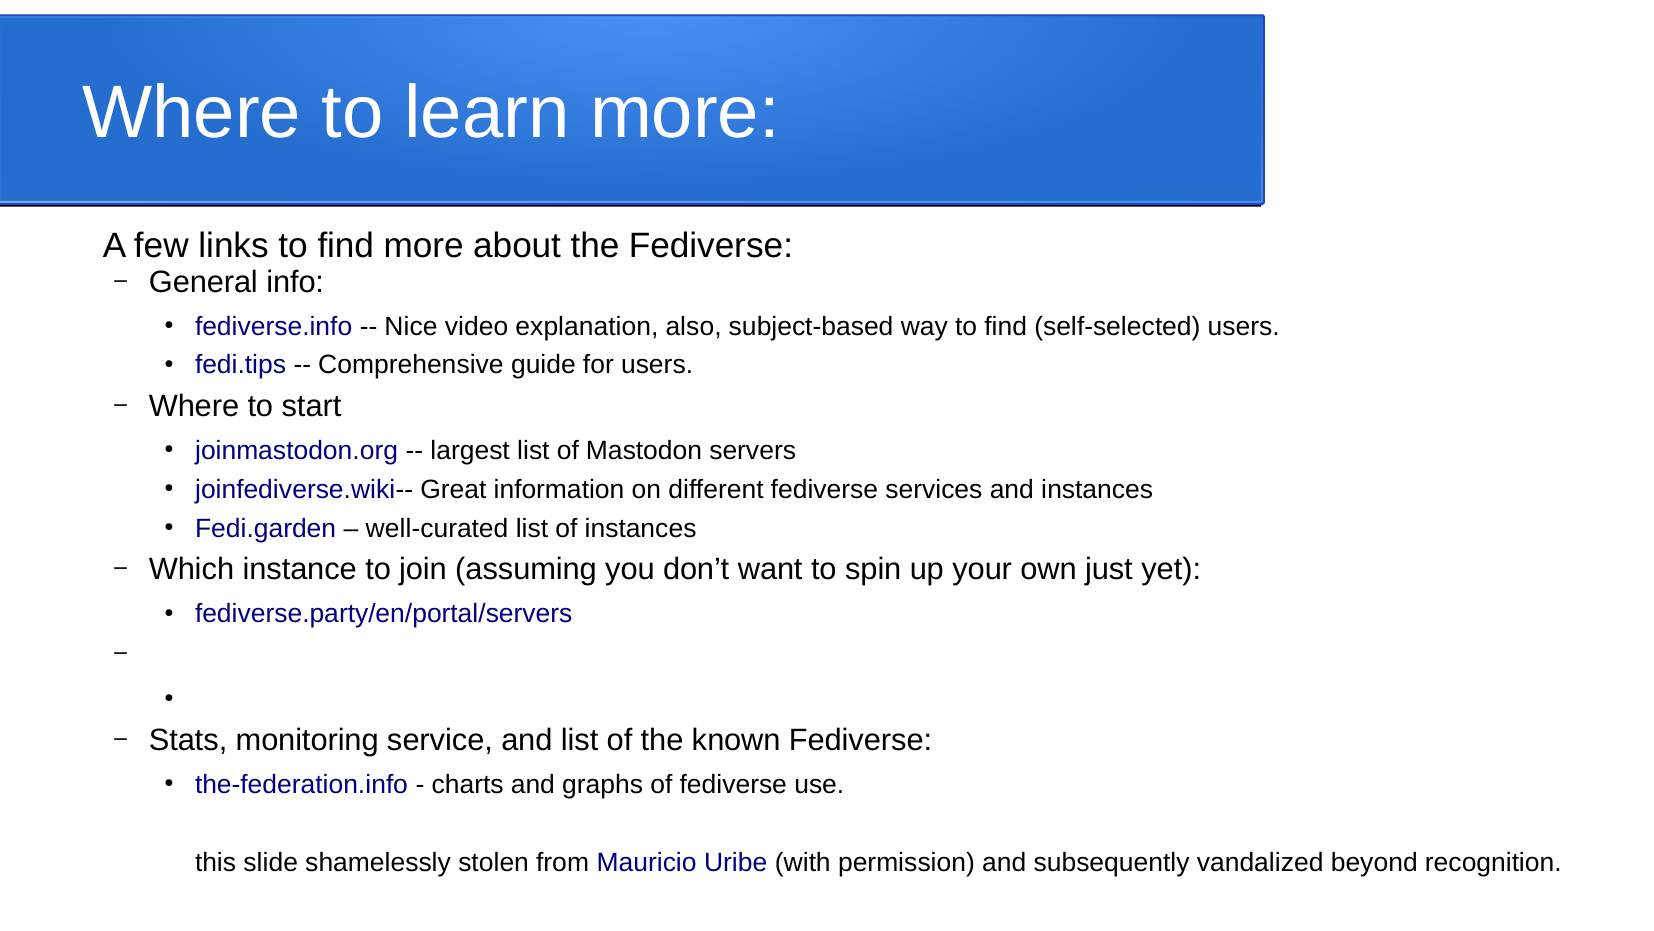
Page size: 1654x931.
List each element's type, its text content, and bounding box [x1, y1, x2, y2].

list A few links to find more about the Fediverse: General info: fediverse.info -- Nice video explanation, also, subject-based way to find (self-selected) users. fedi.tips -- Comprehensive guide for users. Where to start joinmastodon.org -- largest list of Mastodon servers joinfediverse.wiki-- Great information on different fediverse services and instances Fedi.garden – well-curated list of instances Which instance to join (assuming you don’t want to spin up your own just yet): fediverse.party/en/portal/servers Stats, monitoring service, and list of the known Fediverse: the-federation.info - charts and graphs of fediverse use. this slide shamelessly stolen from Mauricio Uribe (with permission) and subsequently vandalized beyond recognition. [56, 225, 1576, 916]
title Where to learn more: [82, 35, 1235, 189]
